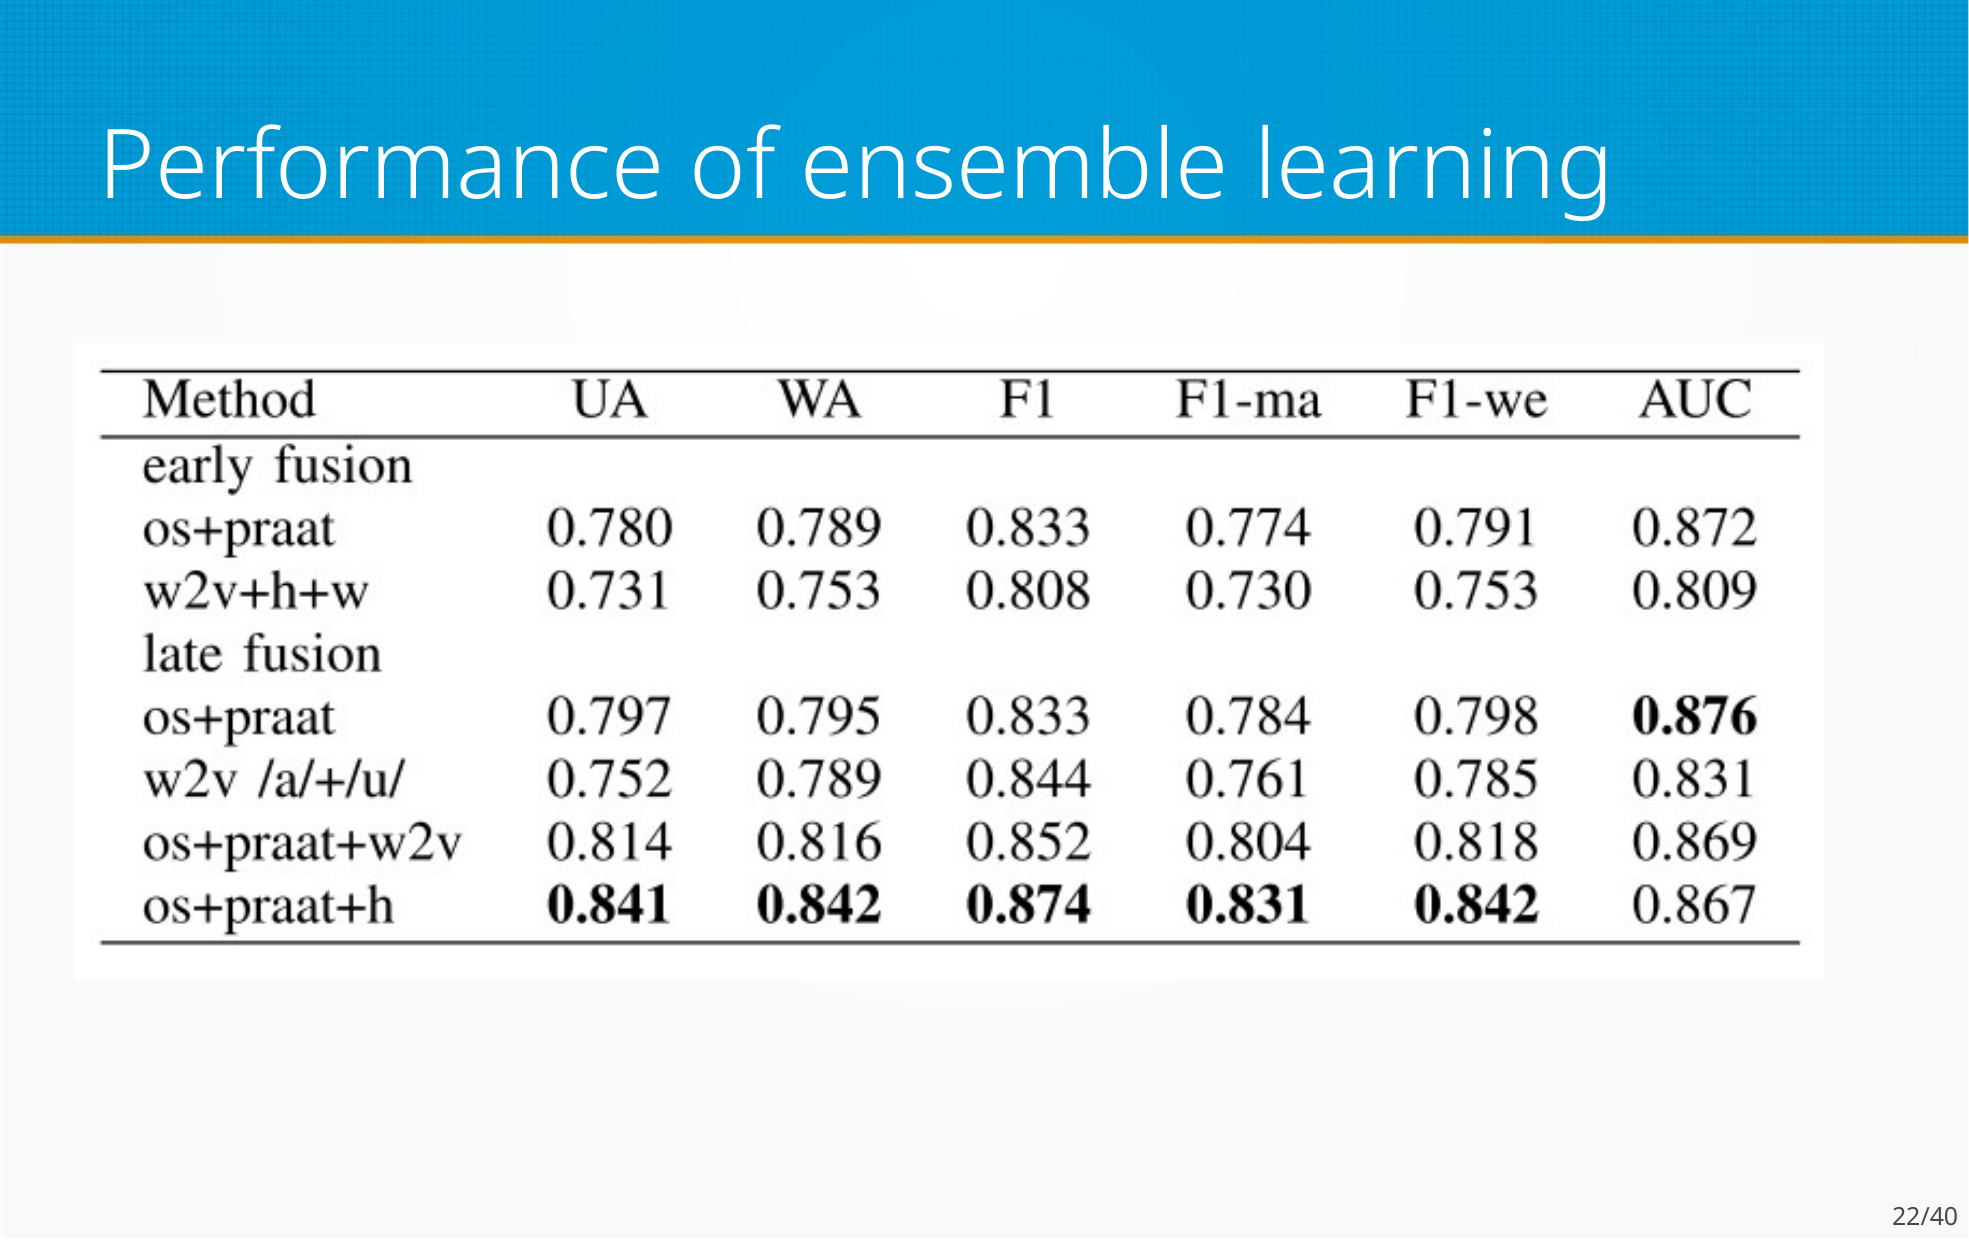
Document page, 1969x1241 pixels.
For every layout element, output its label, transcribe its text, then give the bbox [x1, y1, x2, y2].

title Performance of ensemble learning [98, 19, 1870, 227]
picture [0, 233, 1969, 1241]
